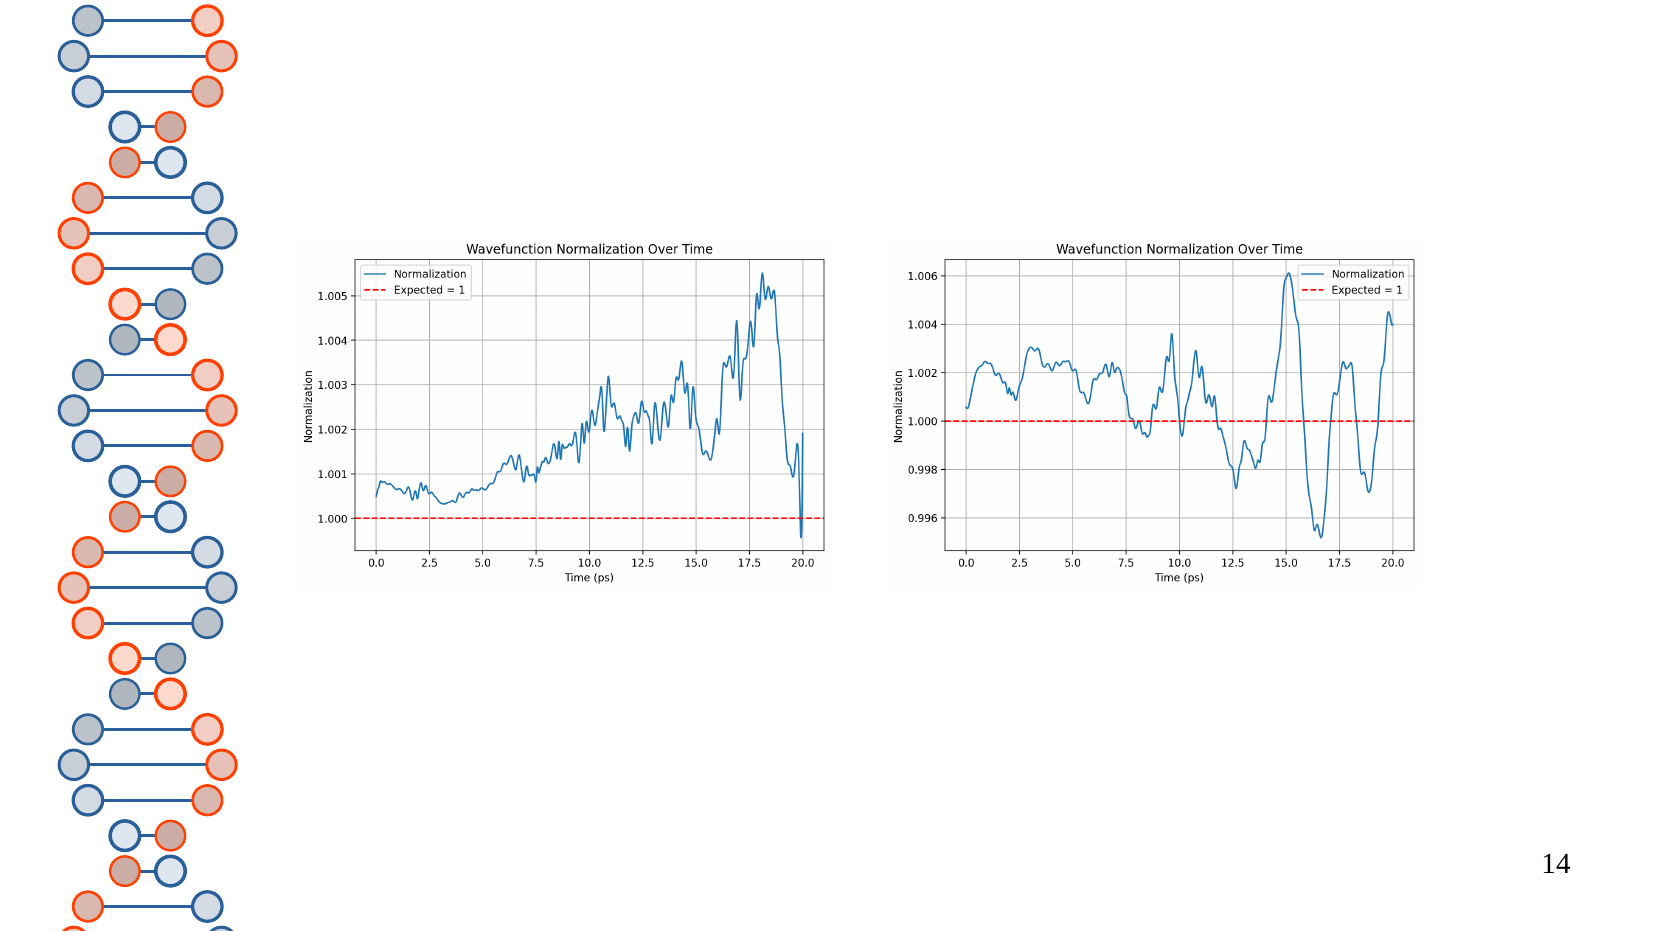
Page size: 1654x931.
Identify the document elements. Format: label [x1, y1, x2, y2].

picture [885, 236, 1421, 591]
picture [295, 236, 831, 591]
